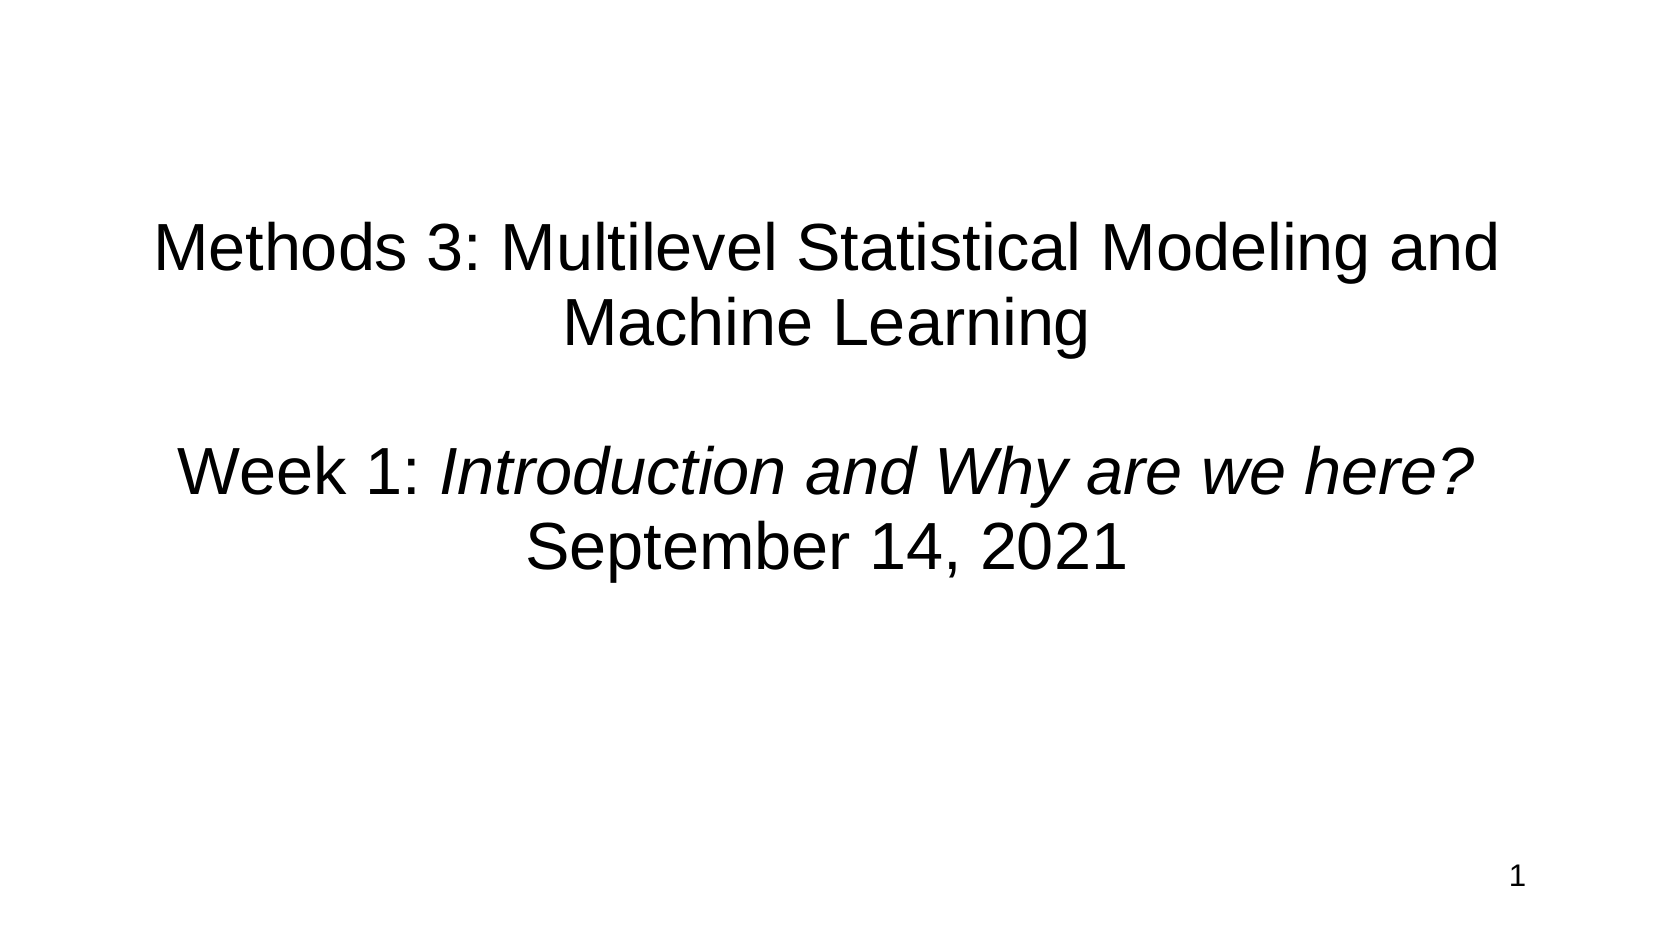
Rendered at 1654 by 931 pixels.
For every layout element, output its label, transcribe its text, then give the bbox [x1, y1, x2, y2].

text_box <nummer> [1494, 850, 1654, 921]
subtitle Methods 3: Multilevel Statistical Modeling and Machine Learning Week 1: Introduction and Why are we here? September 14, 2021 [82, 37, 1571, 757]
